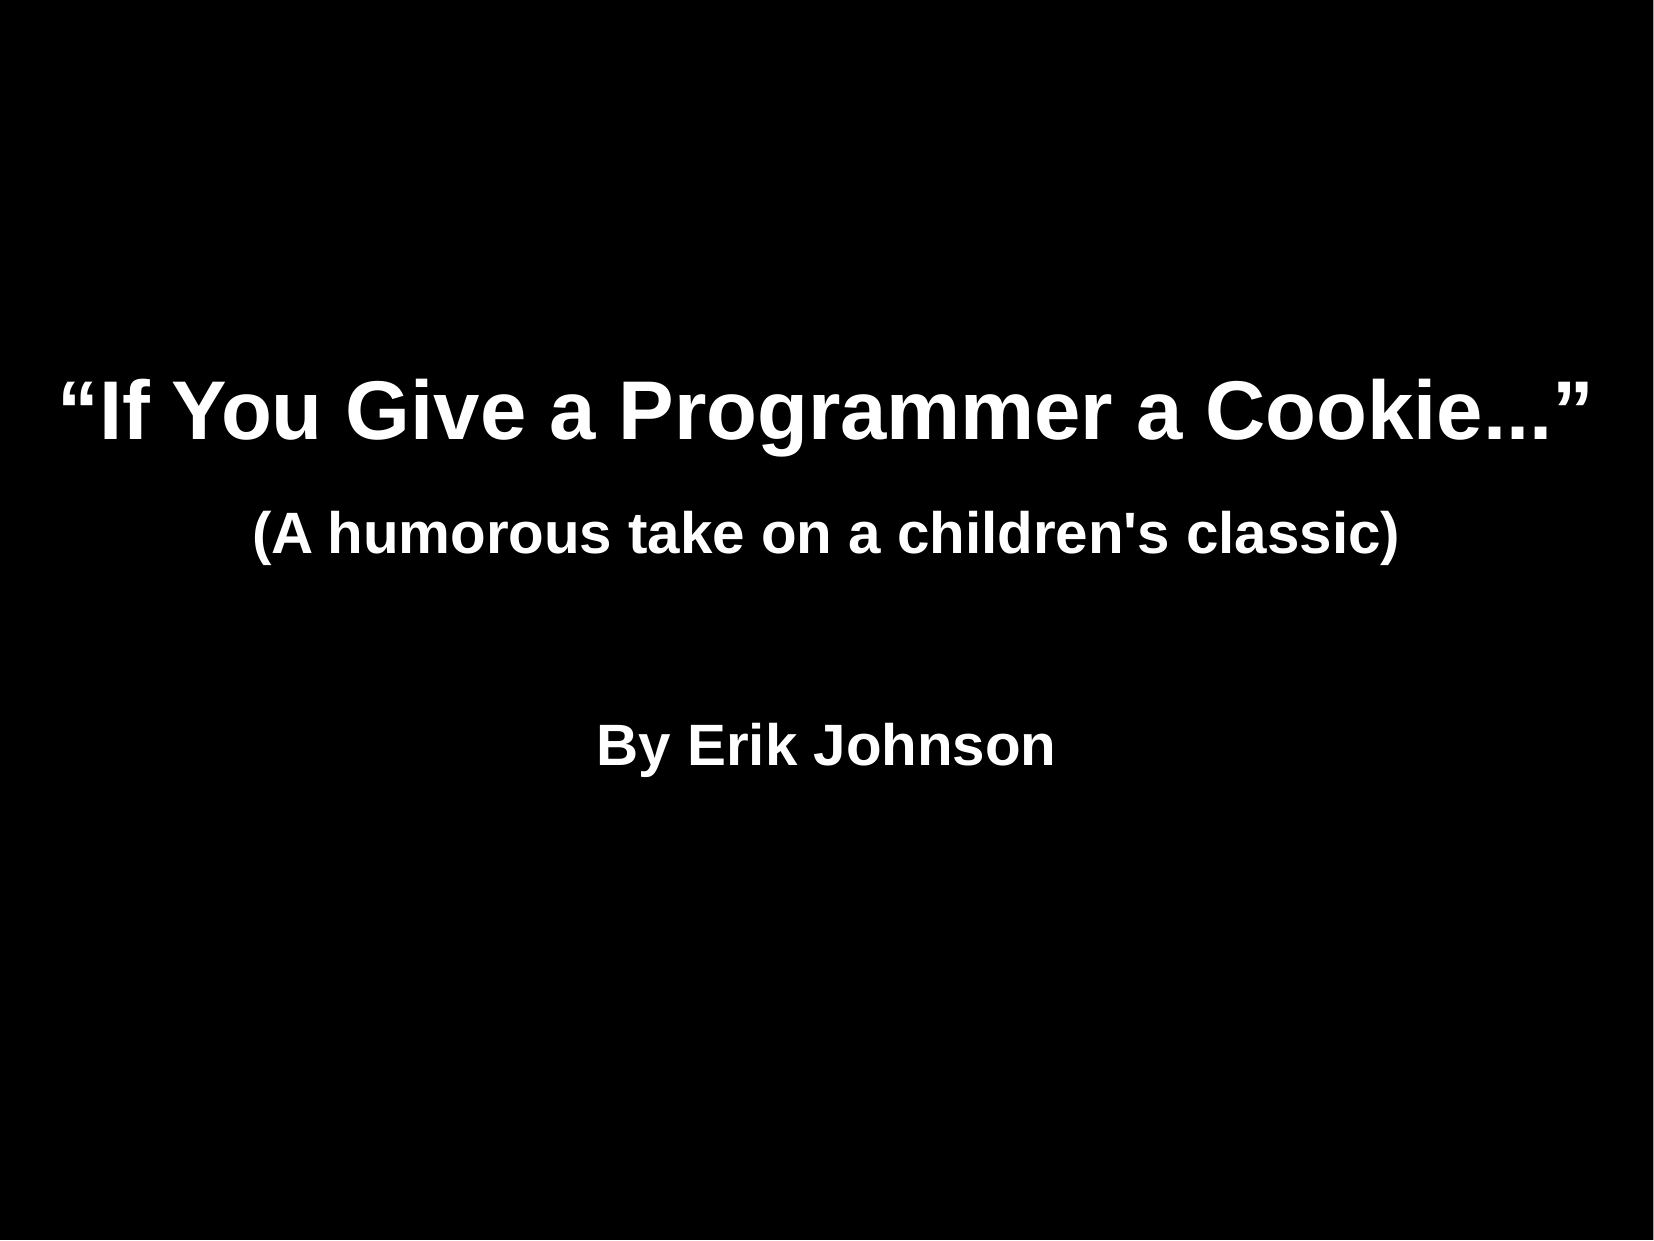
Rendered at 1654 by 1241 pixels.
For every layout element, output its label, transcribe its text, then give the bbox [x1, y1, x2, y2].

text_box (A humorous take on a children's classic) [54, 493, 1600, 583]
text_box “If You Give a Programmer a Cookie...” [34, 357, 1619, 466]
text_box By Erik Johnson [54, 705, 1600, 786]
